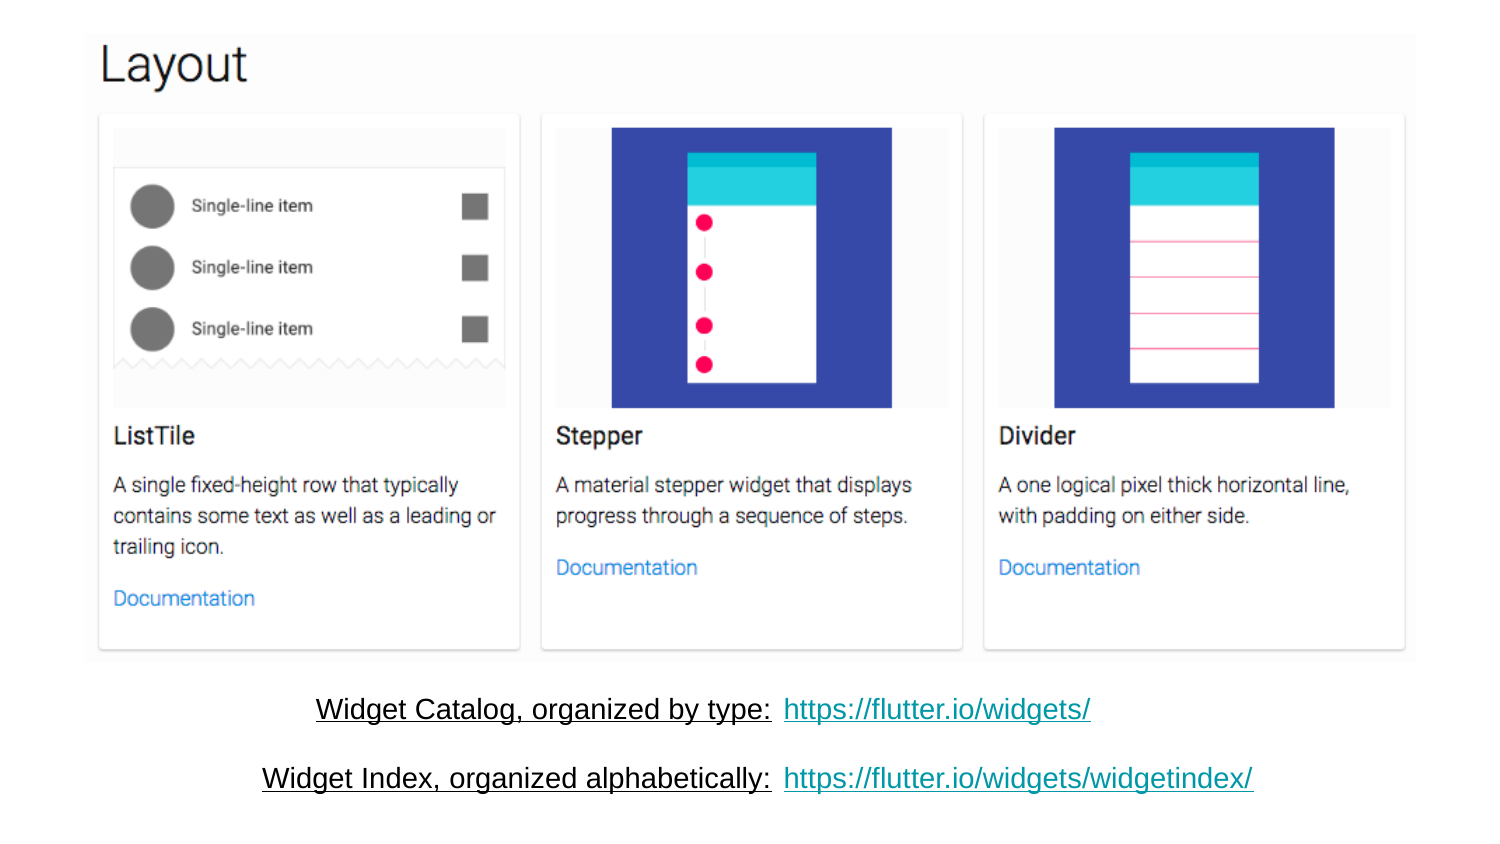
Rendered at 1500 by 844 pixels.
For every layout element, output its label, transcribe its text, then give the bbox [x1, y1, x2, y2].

picture [84, 34, 1416, 662]
text_box Widget Catalog, organized by type: Widget Index, organized alphabetically: [228, 674, 788, 816]
text_box https://flutter.io/widgets/ https://flutter.io/widgets/widgetindex/ [788, 674, 1272, 816]
